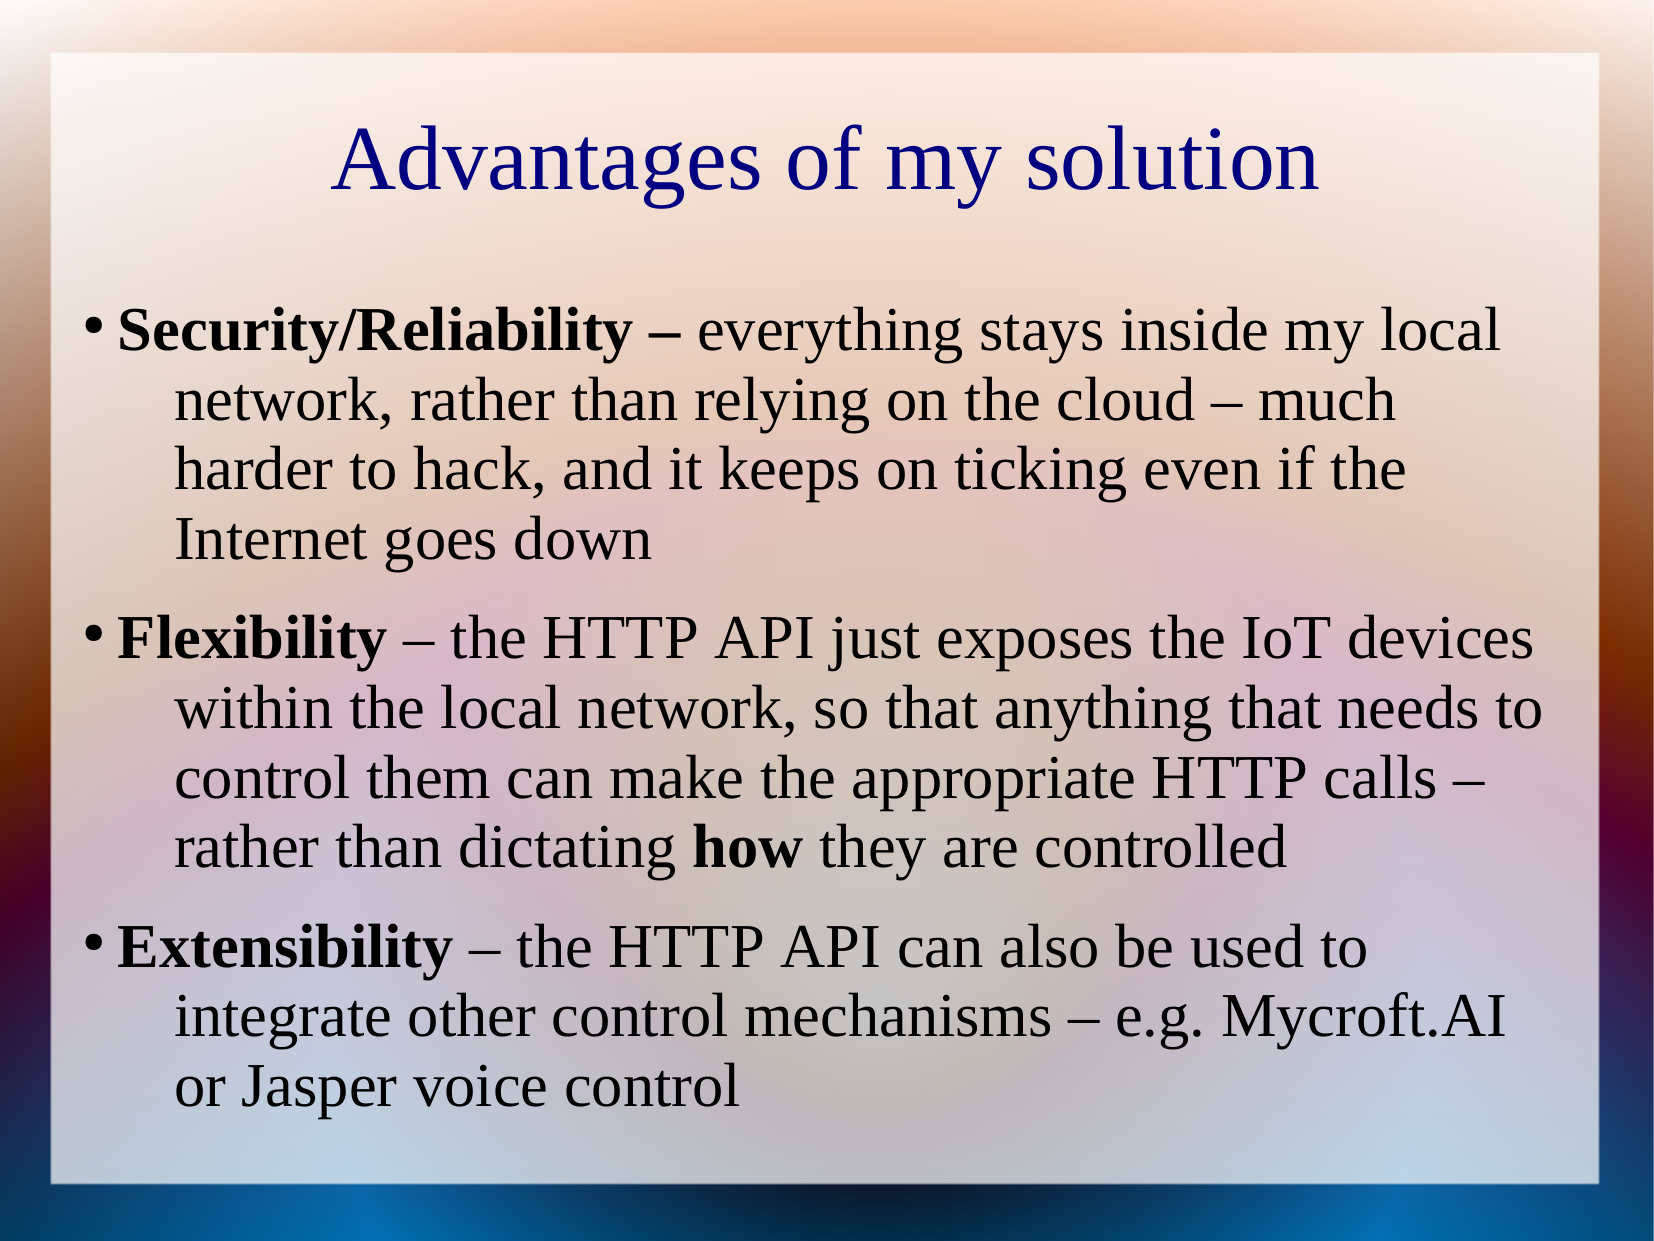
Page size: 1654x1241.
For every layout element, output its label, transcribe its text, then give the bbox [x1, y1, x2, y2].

picture [0, 0, 1654, 1241]
title Advantages of my solution [82, 55, 1571, 262]
list Security/Reliability – everything stays inside my local network, rather than relying on the cloud – much harder to hack, and it keeps on ticking even if the Internet goes down Flexibility – the HTTP API just exposes the IoT devices within the local network, so that anything that needs to control them can make the appropriate HTTP calls – rather than dictating how they are controlled Extensibility – the HTTP API can also be used to integrate other control mechanisms – e.g. Mycroft.AI or Jasper voice control [82, 290, 1571, 1121]
